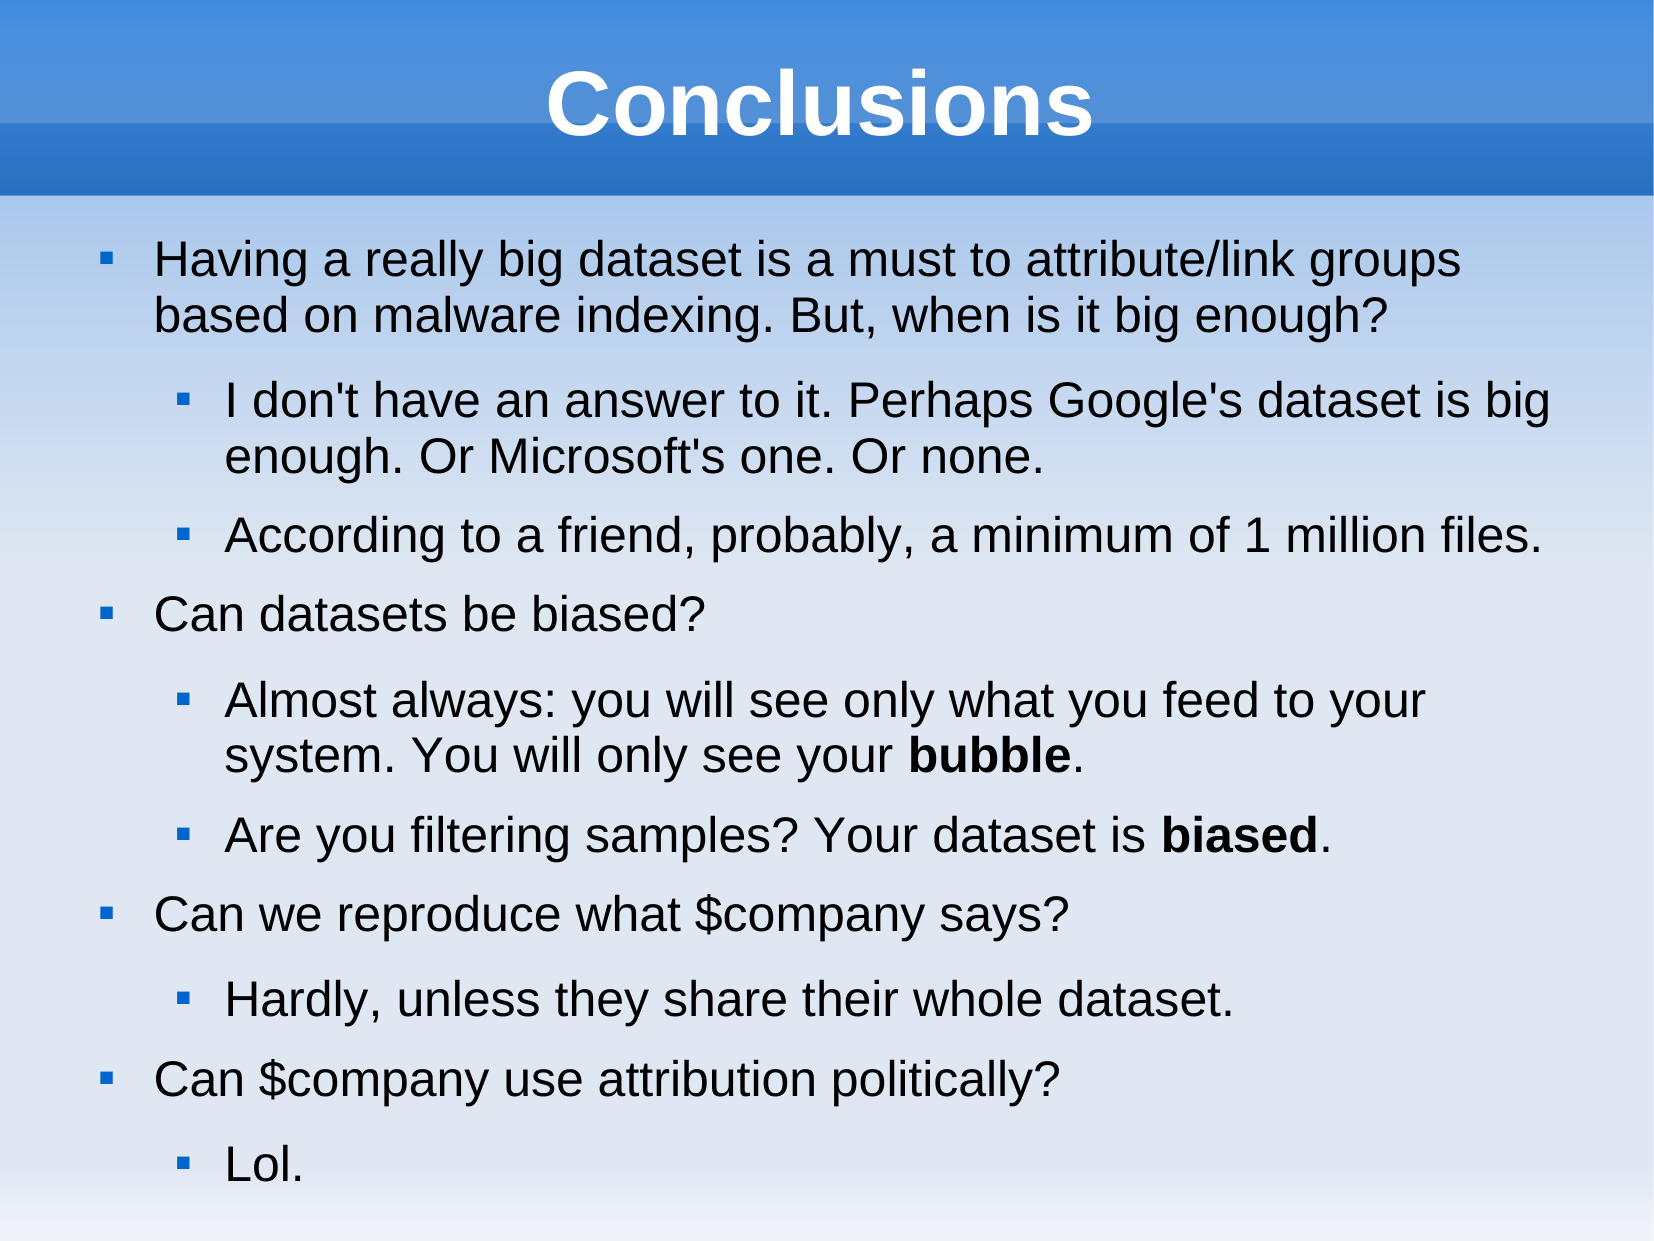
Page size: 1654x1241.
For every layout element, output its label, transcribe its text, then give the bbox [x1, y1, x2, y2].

title Conclusions [76, 0, 1565, 208]
list Having a really big dataset is a must to attribute/link groups based on malware indexing. But, when is it big enough? I don't have an answer to it. Perhaps Google's dataset is big enough. Or Microsoft's one. Or none. According to a friend, probably, a minimum of 1 million files. Can datasets be biased? Almost always: you will see only what you feed to your system. You will only see your bubble. Are you filtering samples? Your dataset is biased. Can we reproduce what $company says? Hardly, unless they share their whole dataset. Can $company use attribution politically? Lol. [82, 231, 1571, 1200]
picture [0, 0, 1654, 1241]
